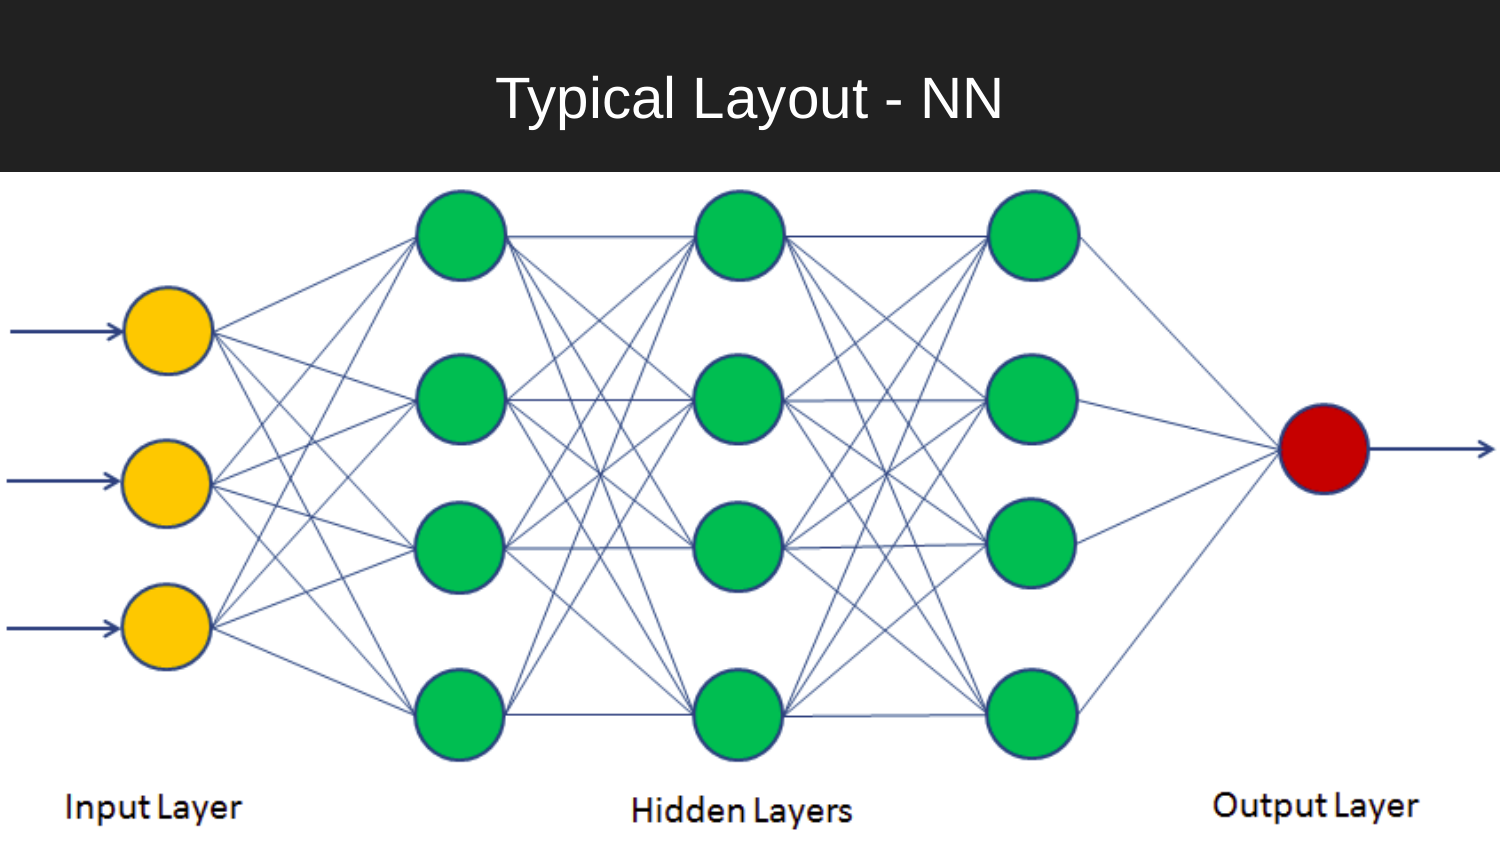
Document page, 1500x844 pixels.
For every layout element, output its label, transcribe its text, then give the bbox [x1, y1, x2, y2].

picture [0, 172, 1500, 844]
title Typical Layout - NN [51, 45, 1449, 140]
